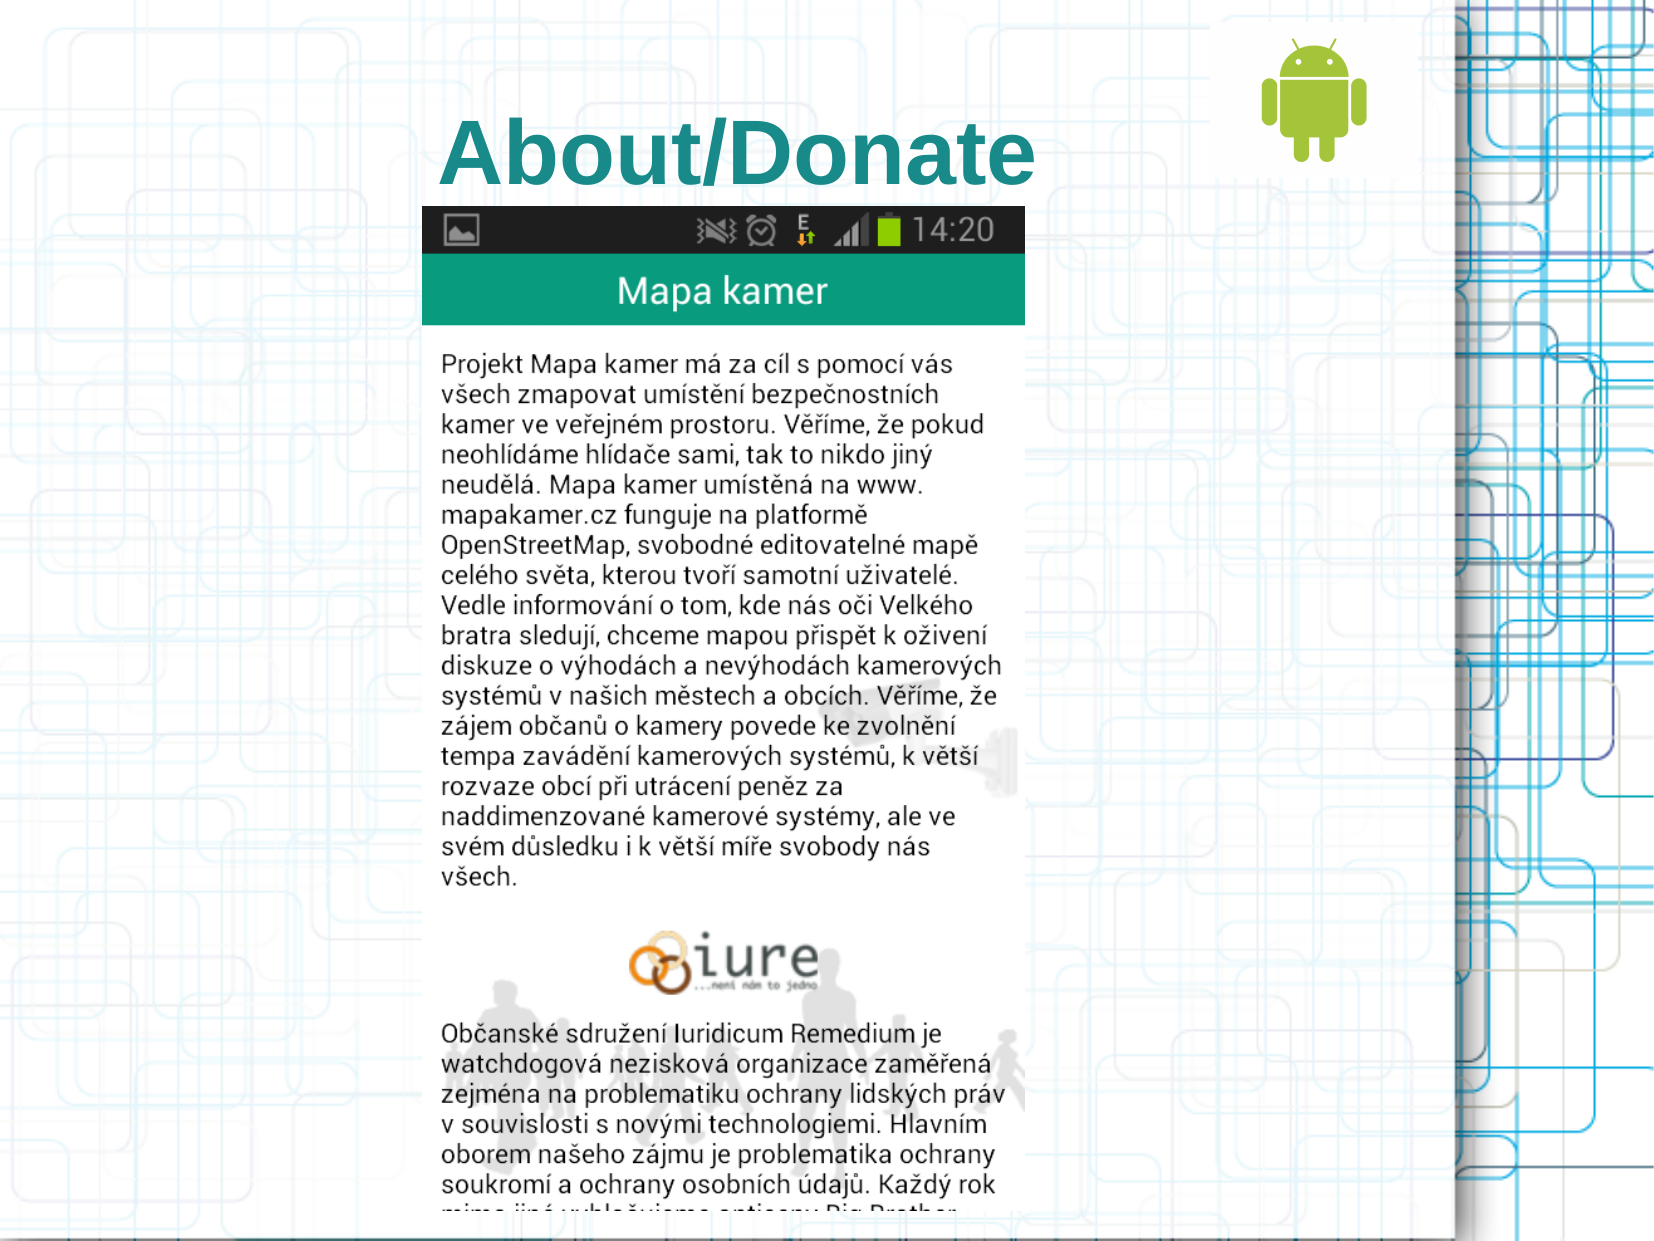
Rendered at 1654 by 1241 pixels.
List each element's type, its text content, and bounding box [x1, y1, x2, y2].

picture [0, 0, 1654, 1241]
title About/Donate [59, 49, 1418, 257]
